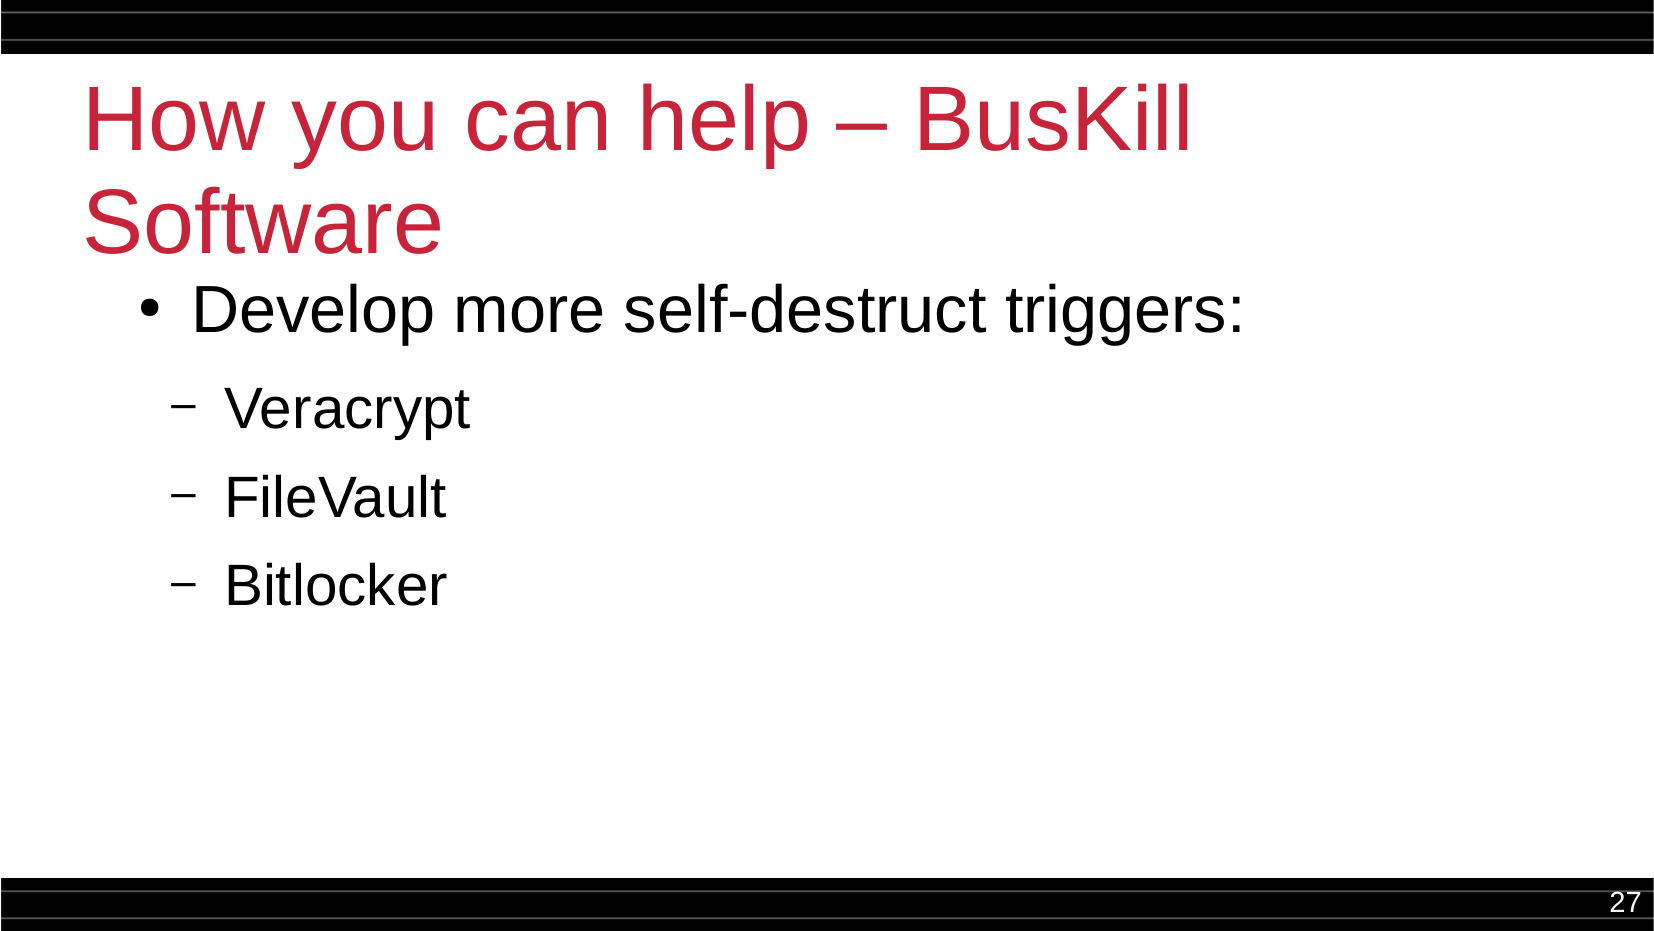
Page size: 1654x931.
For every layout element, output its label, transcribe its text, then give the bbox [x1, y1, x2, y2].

picture [1, 878, 1654, 931]
title How you can help – BusKill Software [82, 67, 1571, 271]
picture [1, 0, 1654, 54]
list Develop more self-destruct triggers: Veracrypt FileVault Bitlocker [82, 271, 1571, 758]
